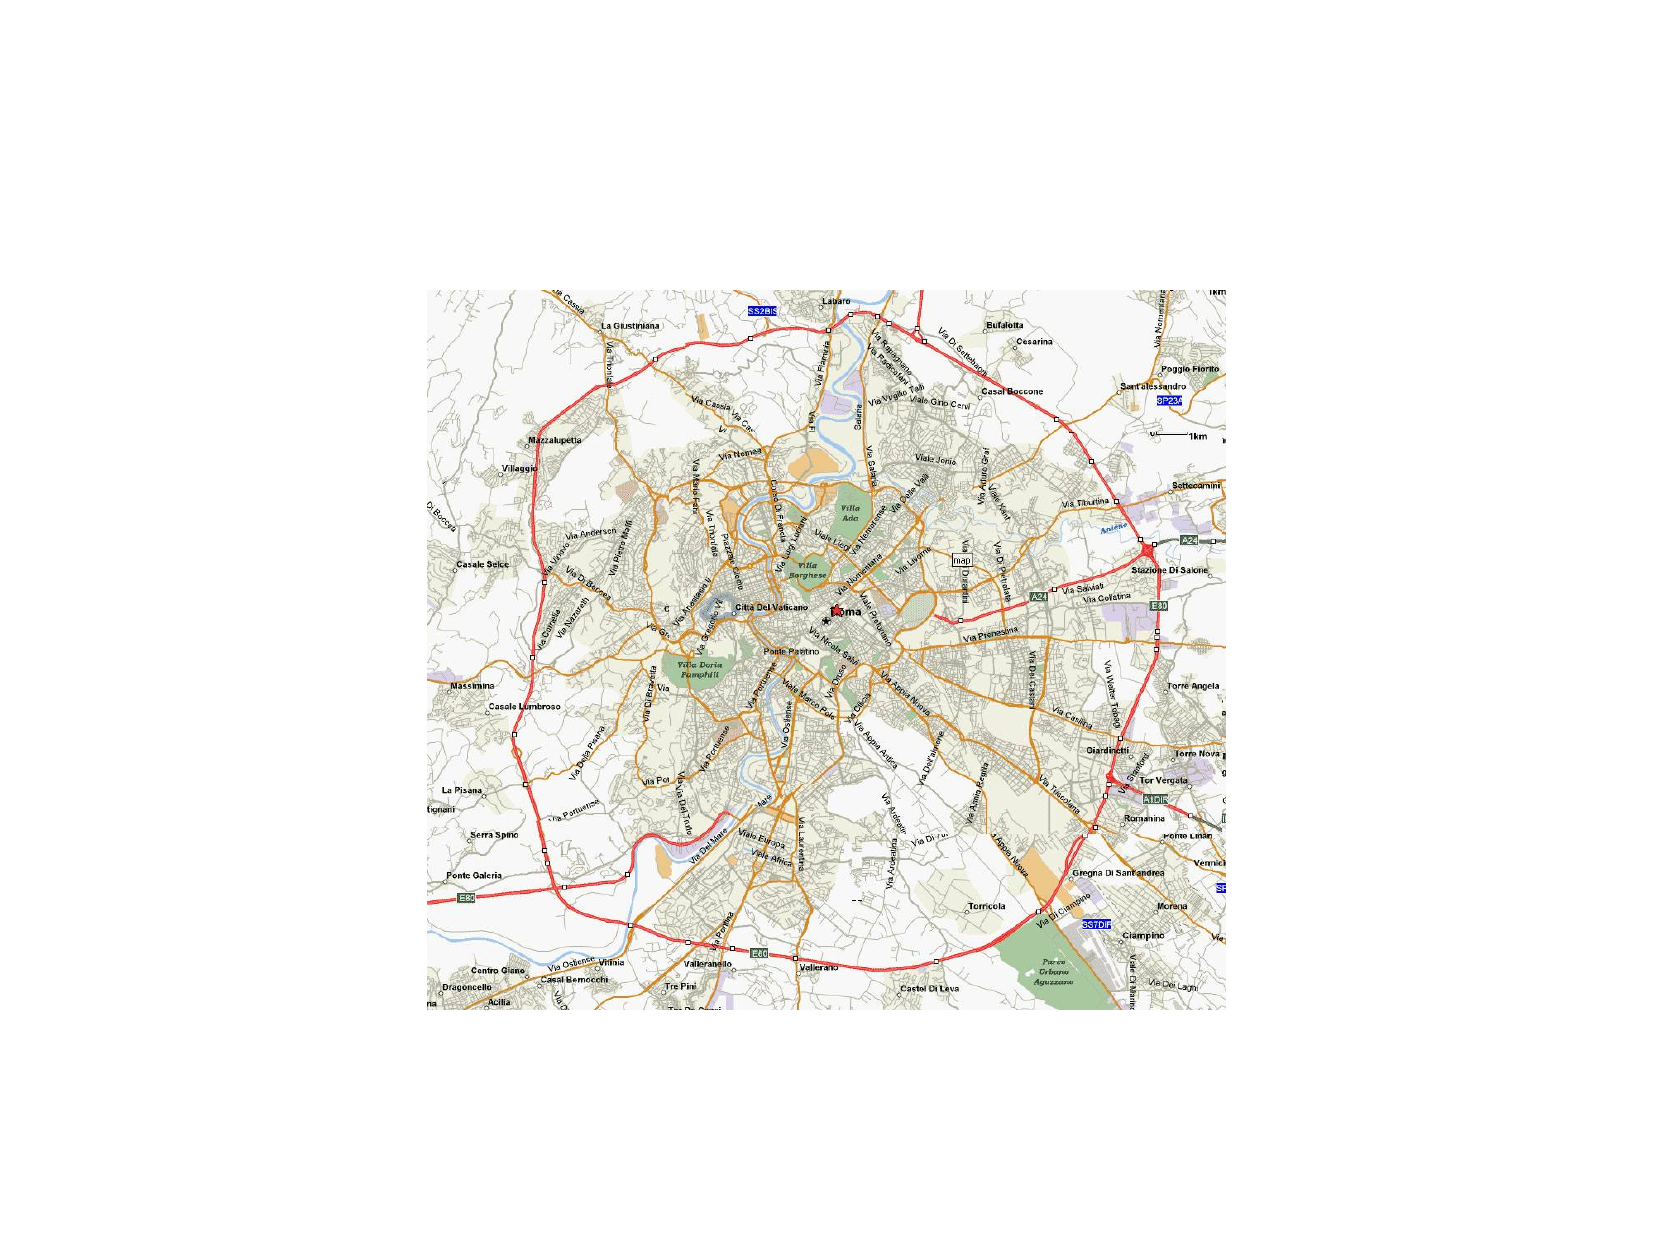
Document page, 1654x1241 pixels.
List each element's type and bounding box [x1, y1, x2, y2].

picture [427, 290, 1226, 1010]
